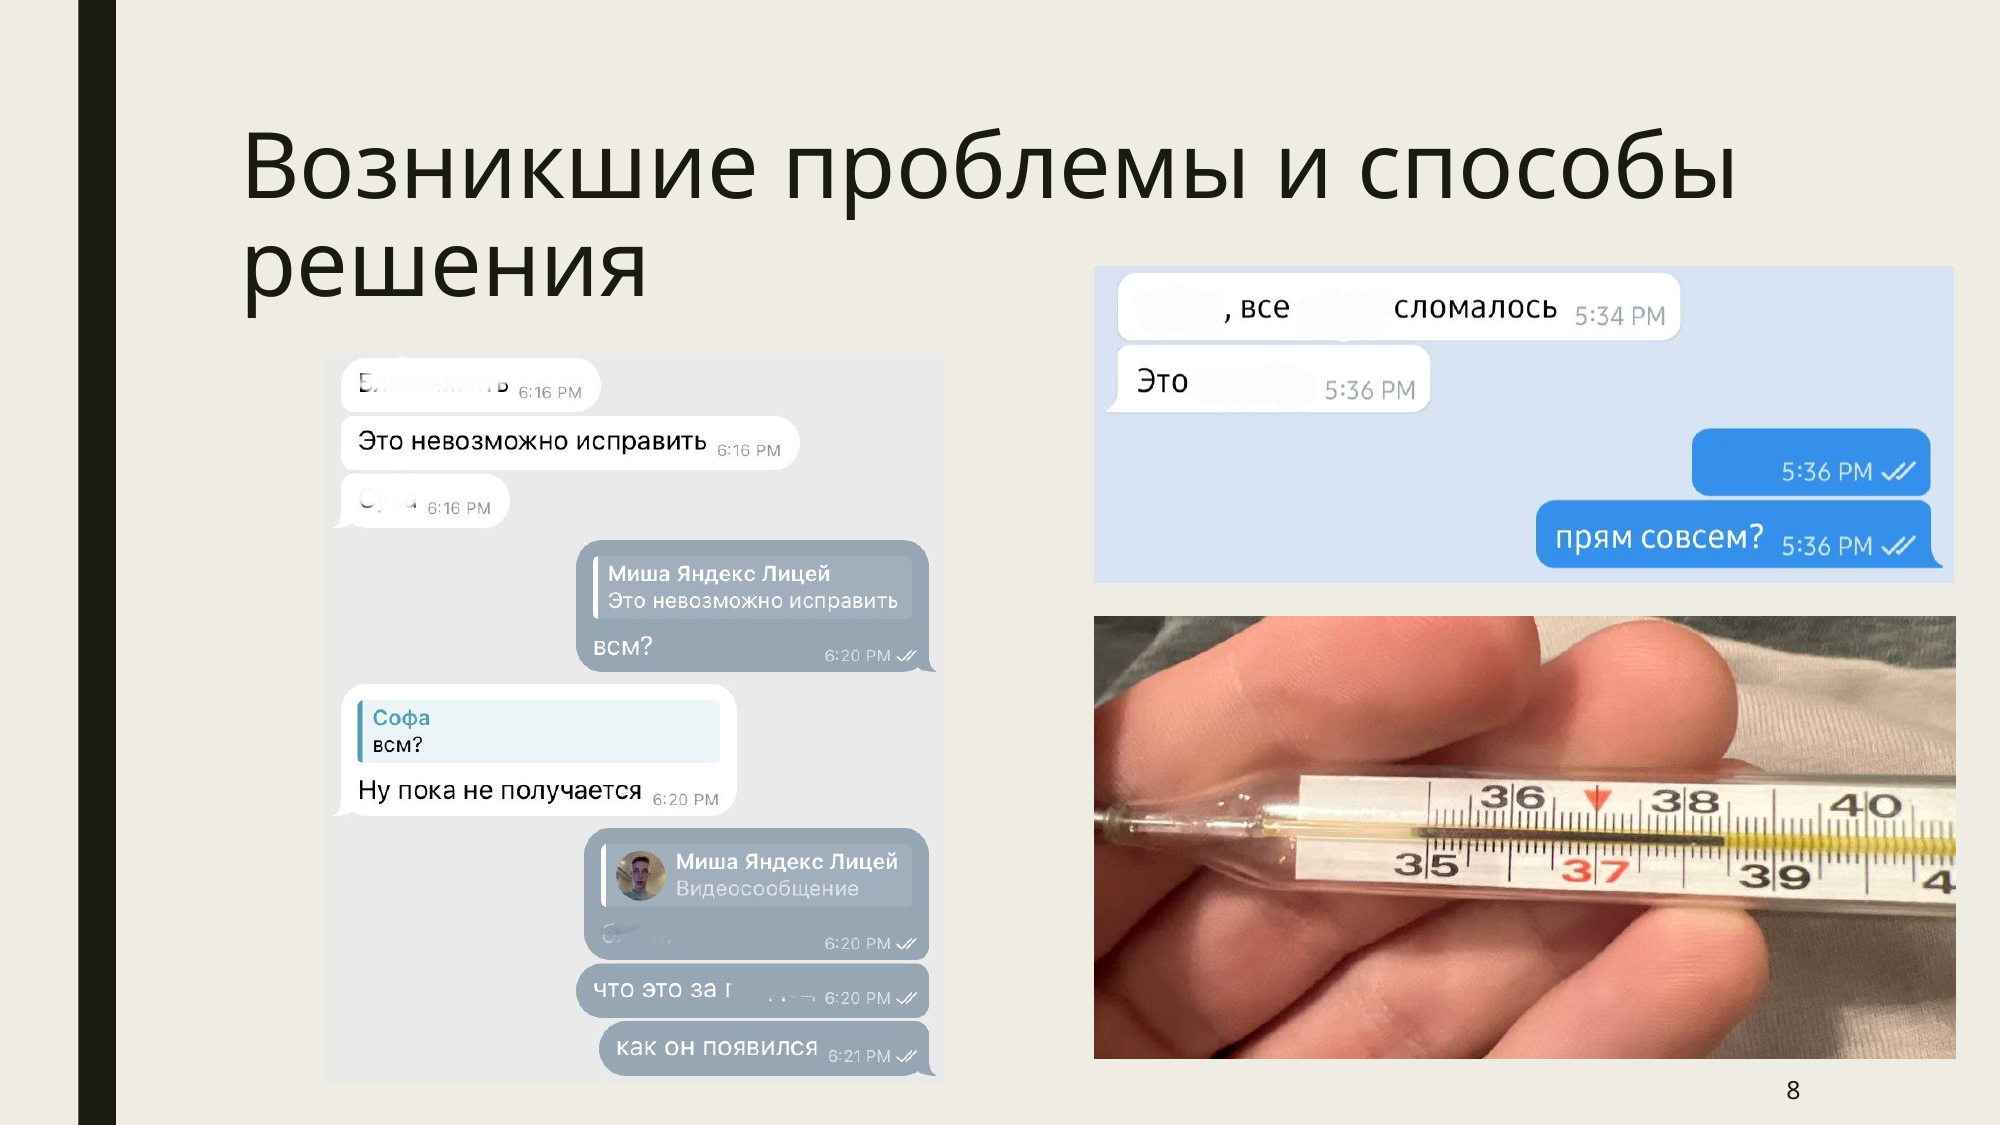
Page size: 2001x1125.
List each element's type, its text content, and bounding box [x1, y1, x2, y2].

picture [324, 354, 945, 1083]
picture [1094, 266, 1954, 583]
title Возникшие проблемы и способы решения [225, 112, 1800, 357]
picture [1094, 616, 1956, 1059]
